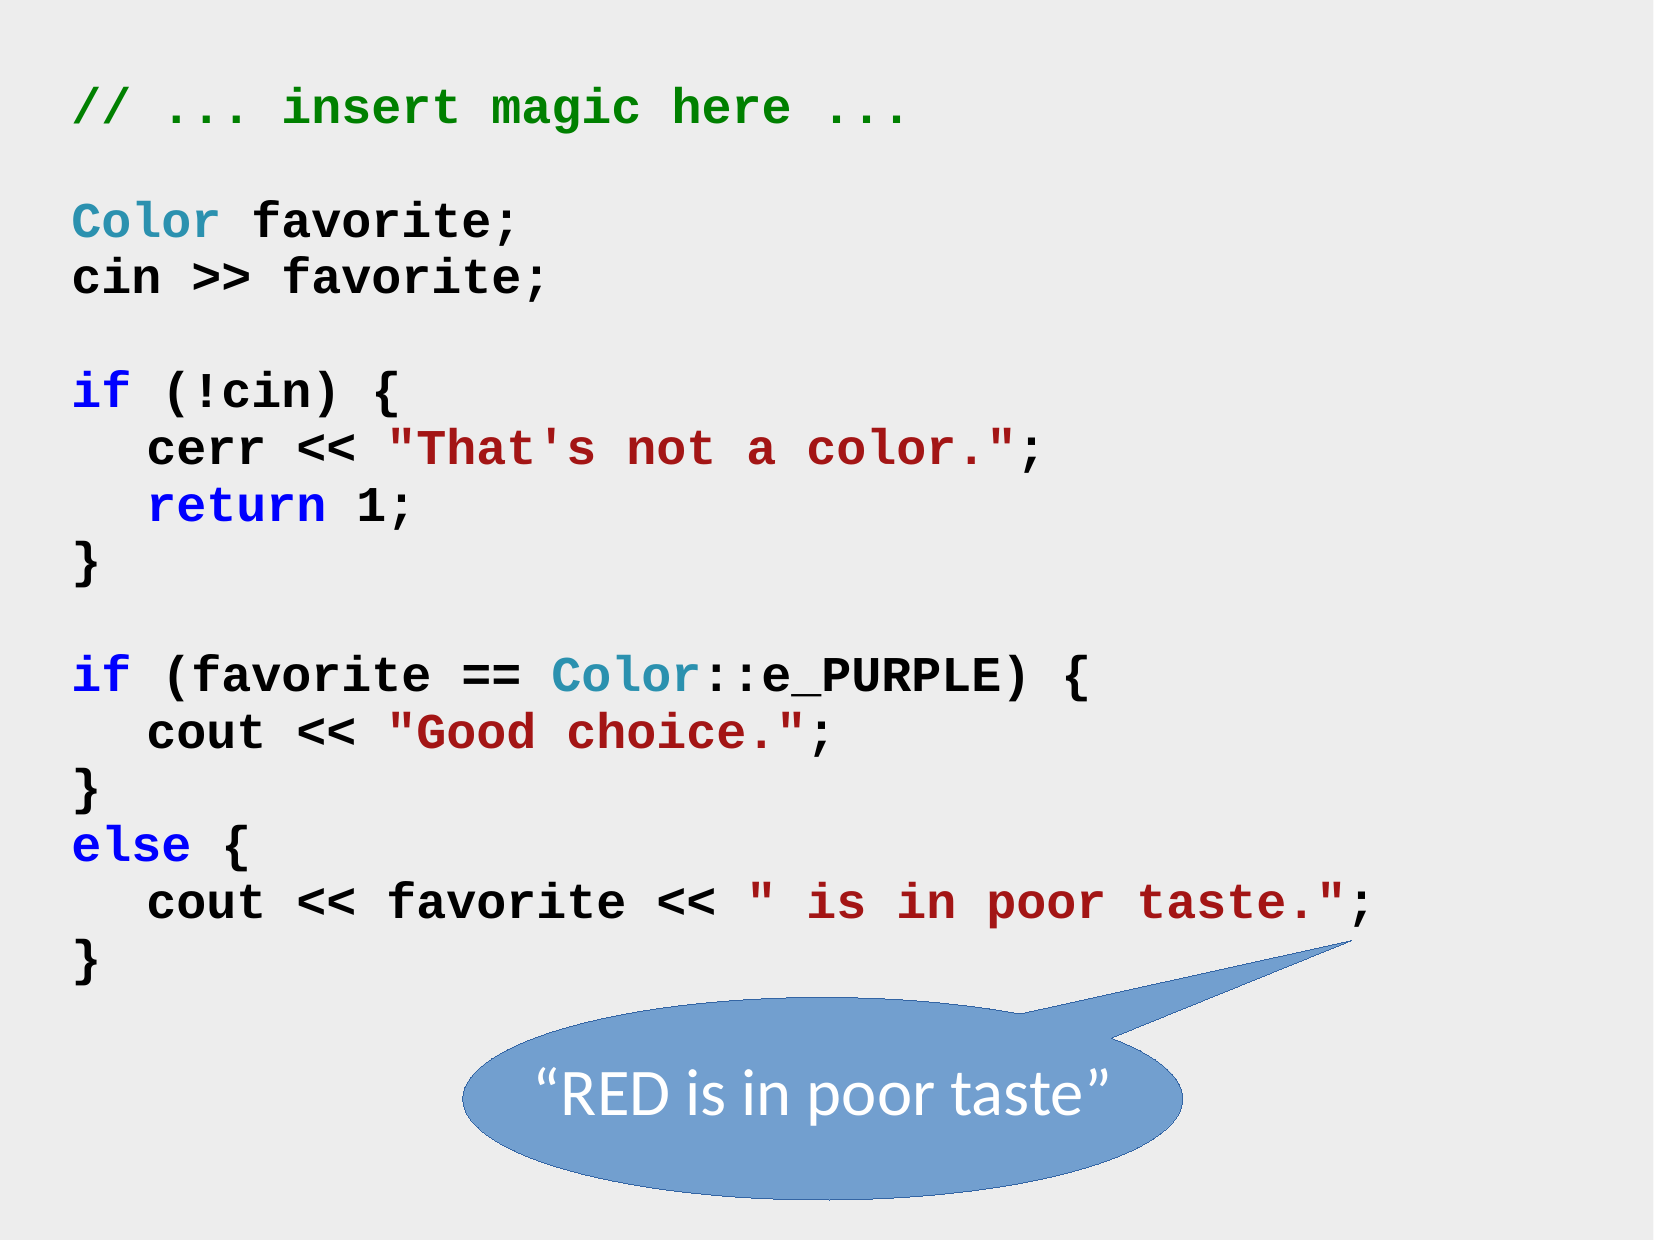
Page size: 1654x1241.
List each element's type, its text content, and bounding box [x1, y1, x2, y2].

text_box // ... insert magic here ... Color favorite; cin >> favorite; if (!cin) { cerr << "That's not a color."; return 1; } if (favorite == Color::e_PURPLE) { cout << "Good choice."; } else { cout << favorite << " is in poor taste."; } [56, 74, 1654, 998]
text_box “RED is in poor taste” [462, 940, 1352, 1201]
